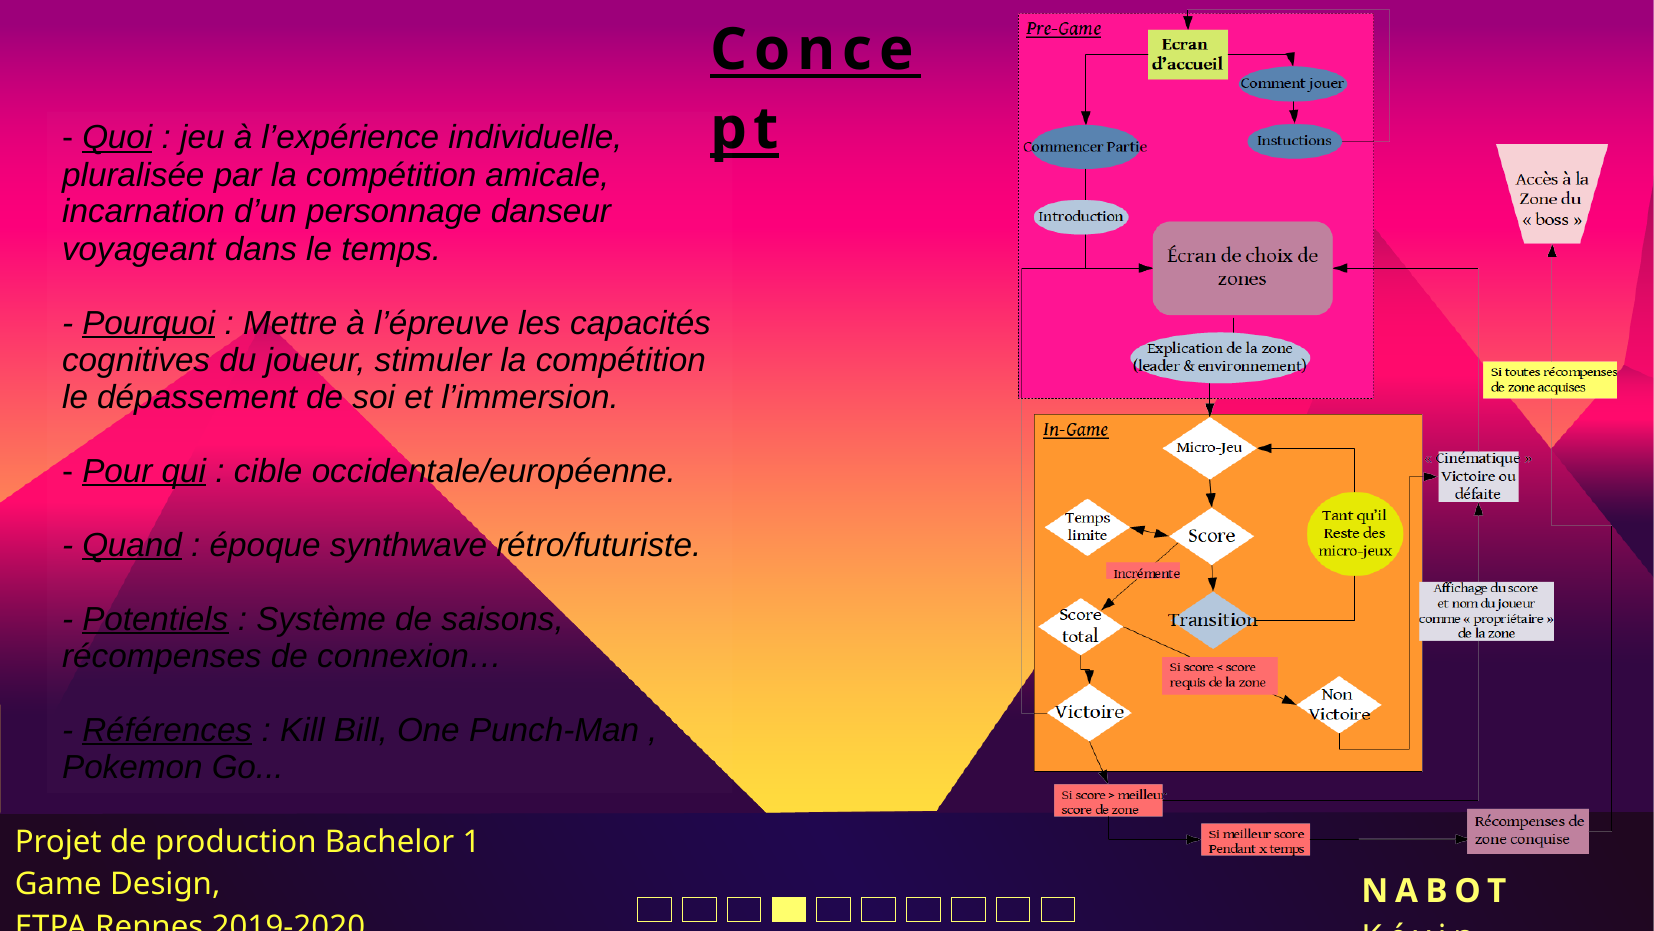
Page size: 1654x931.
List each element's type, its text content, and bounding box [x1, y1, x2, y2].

text_box Concept [695, 0, 959, 112]
text_box NABOT Kévin [1346, 860, 1654, 931]
text_box Projet de production Bachelor 1 Game Design, ETPA Rennes 2019-2020 [0, 811, 532, 931]
text_box [772, 897, 806, 922]
picture [0, 0, 1654, 931]
text_box - Quoi : jeu à l’expérience individuelle, pluralisée par la compétition amicale, incarnation d’un personnage danseur voyageant dans le temps. - Pourquoi : Mettre à l’épreuve les capacités cognitives du joueur, stimuler la compétition le dépassement de soi et l’immersion. - Pour qui : cible occidentale/européenne. - Quand : époque synthwave rétro/futuriste. - Potentiels : Système de saisons, récompenses de connexion… - Références : Kill Bill, One Punch-Man , Pokemon Go... [47, 111, 733, 793]
